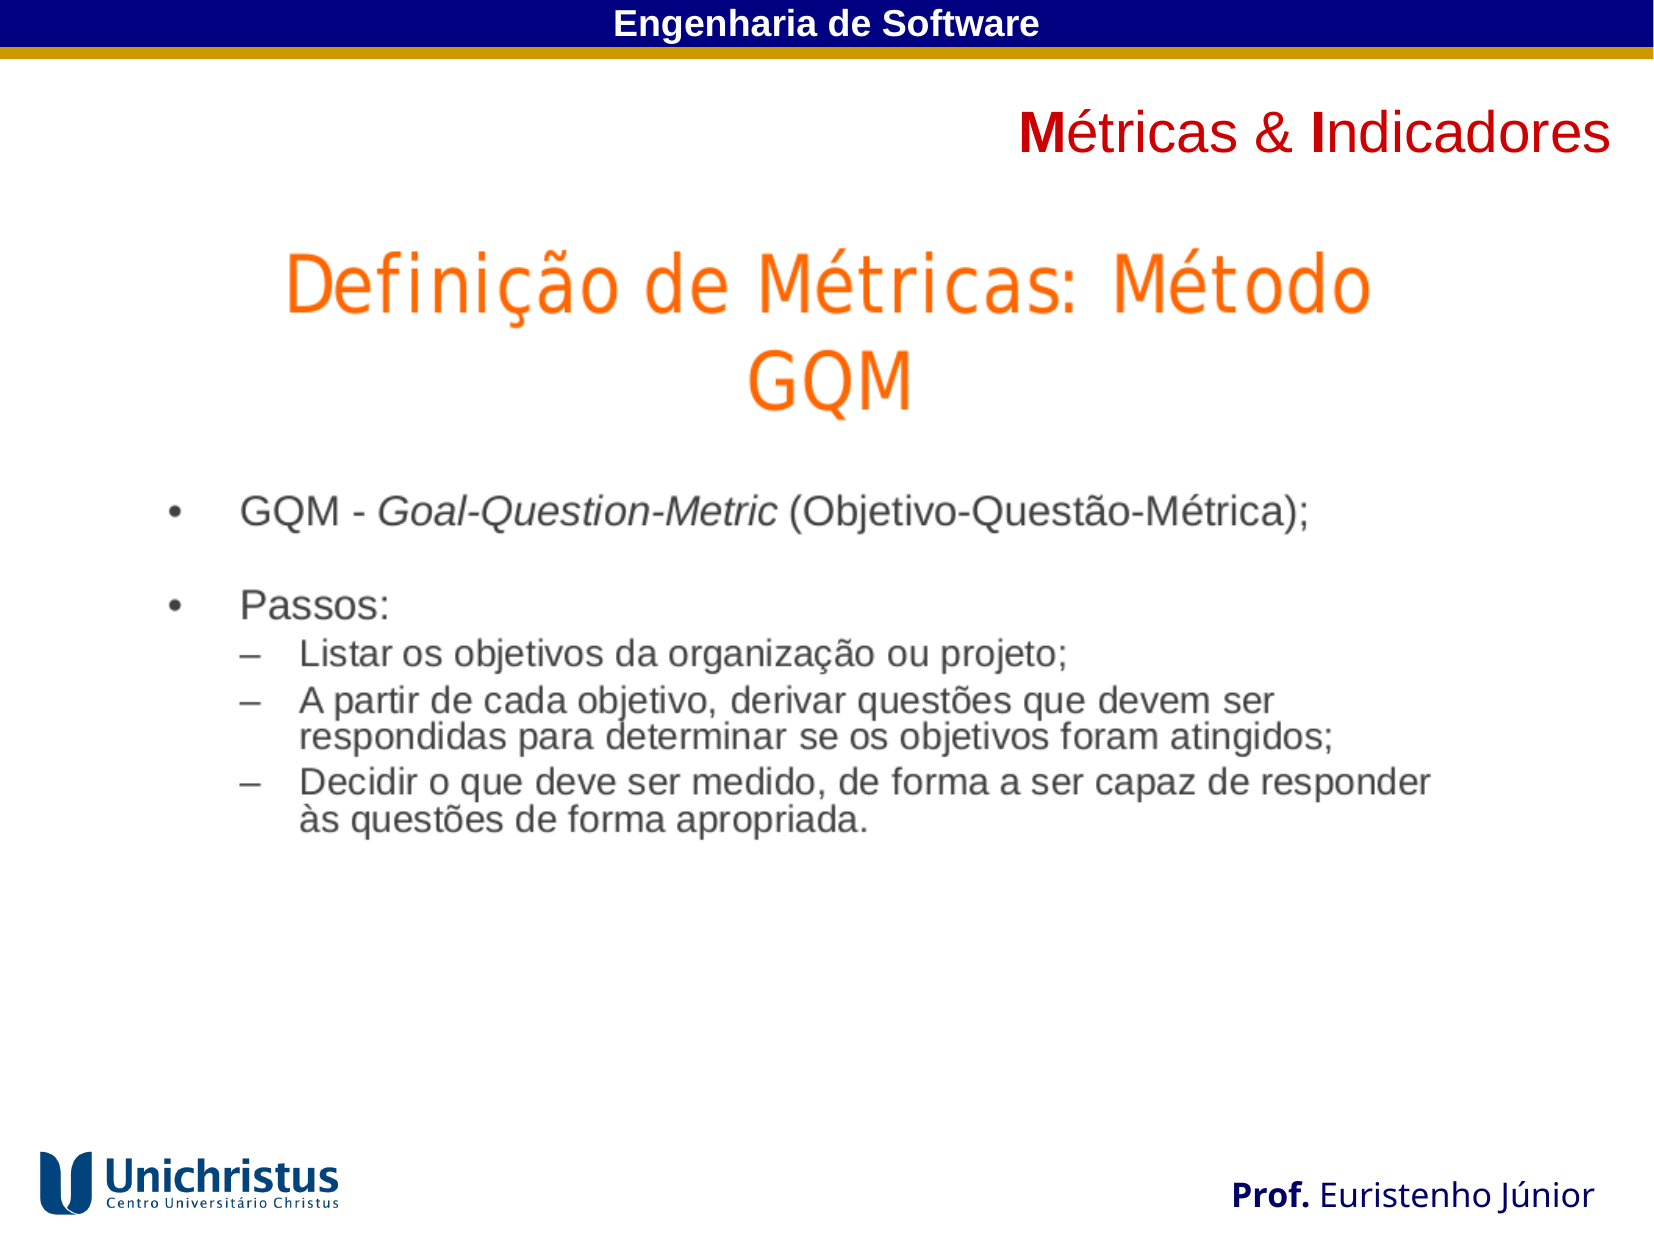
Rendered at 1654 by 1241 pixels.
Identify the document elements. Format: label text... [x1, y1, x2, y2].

picture [135, 233, 1489, 851]
text_box Prof. Euristenho Júnior [1216, 1163, 1654, 1224]
text_box Métricas & Indicadores [1003, 92, 1654, 173]
text_box Engenharia de Software [0, 0, 1654, 47]
text_box [0, 47, 1654, 60]
picture [35, 1148, 343, 1217]
